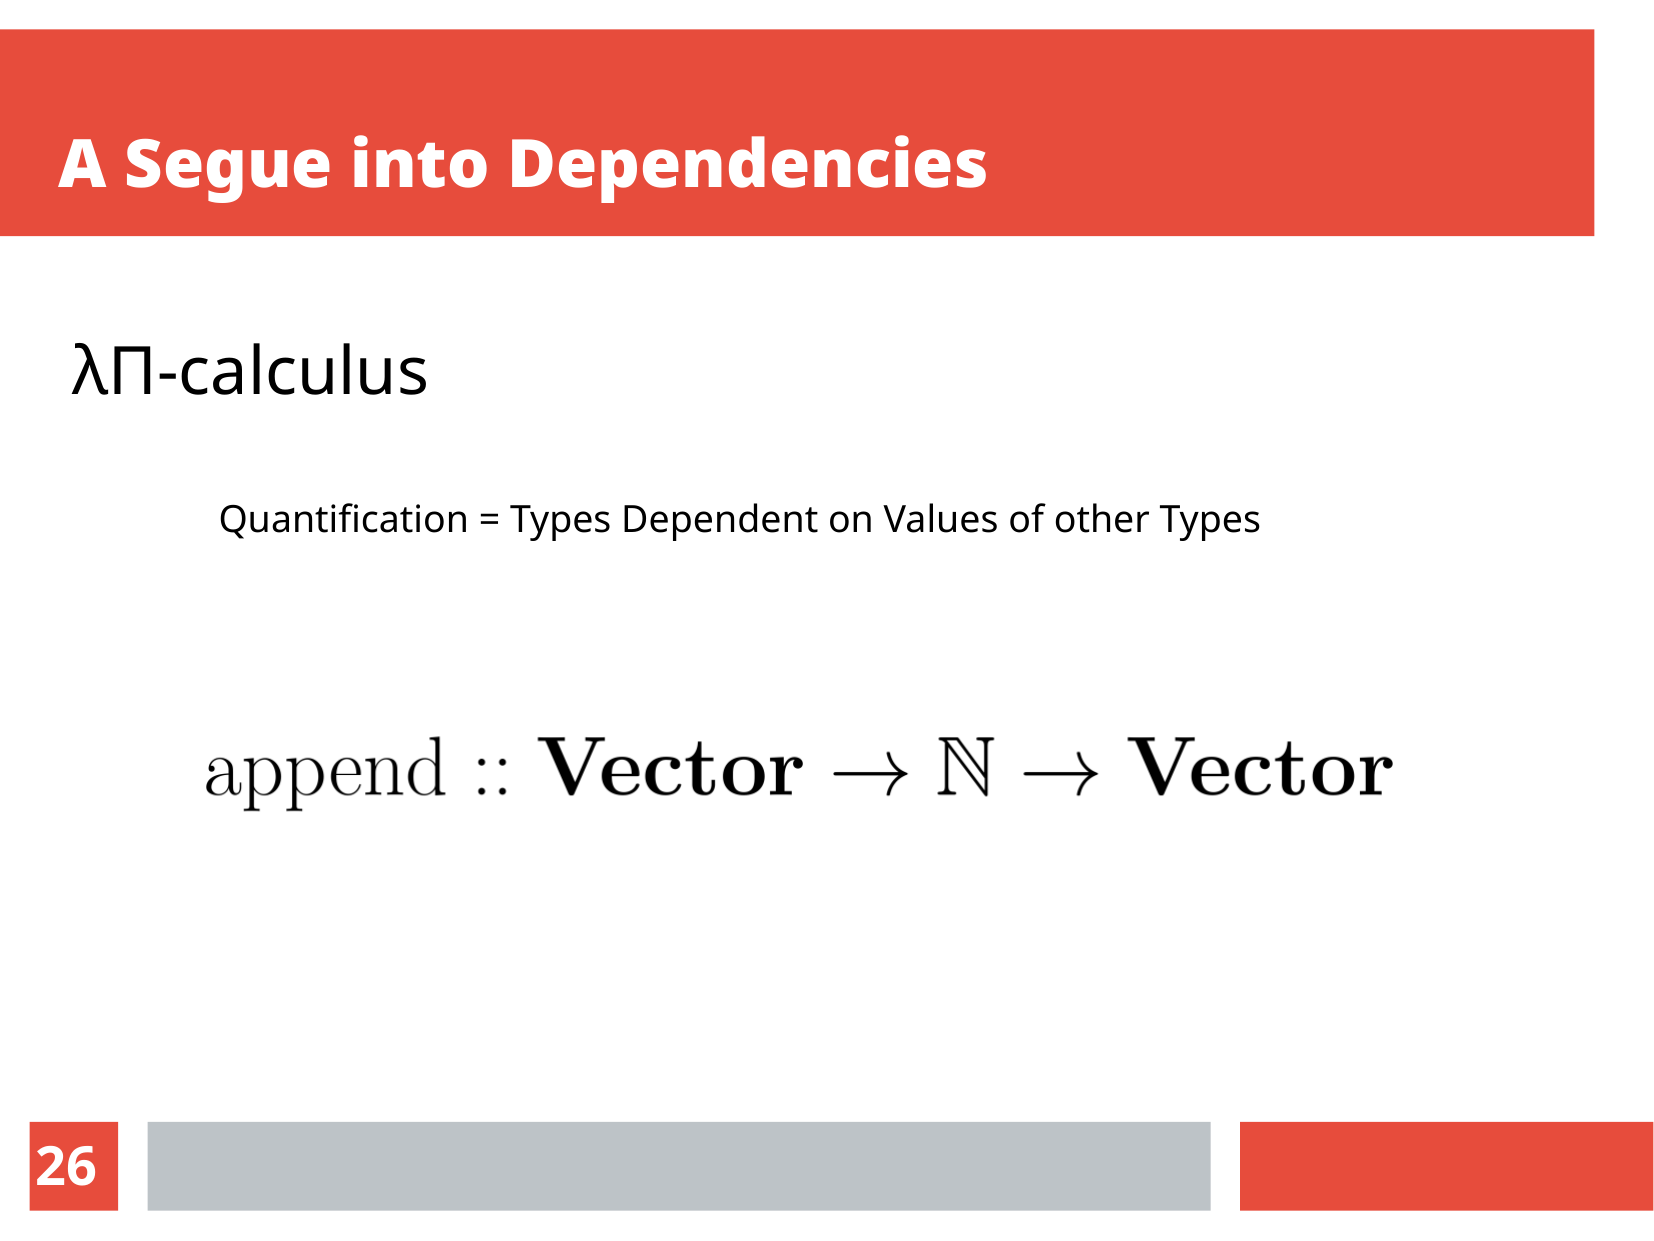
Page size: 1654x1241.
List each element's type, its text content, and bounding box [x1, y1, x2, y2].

text_box 26 [20, 1119, 254, 1210]
title A Segue into Dependencies [59, 58, 1595, 207]
text_box Quantification = Types Dependent on Values of other Types [203, 485, 1350, 544]
picture [186, 717, 1413, 829]
text_box λΠ-calculus [57, 315, 472, 409]
